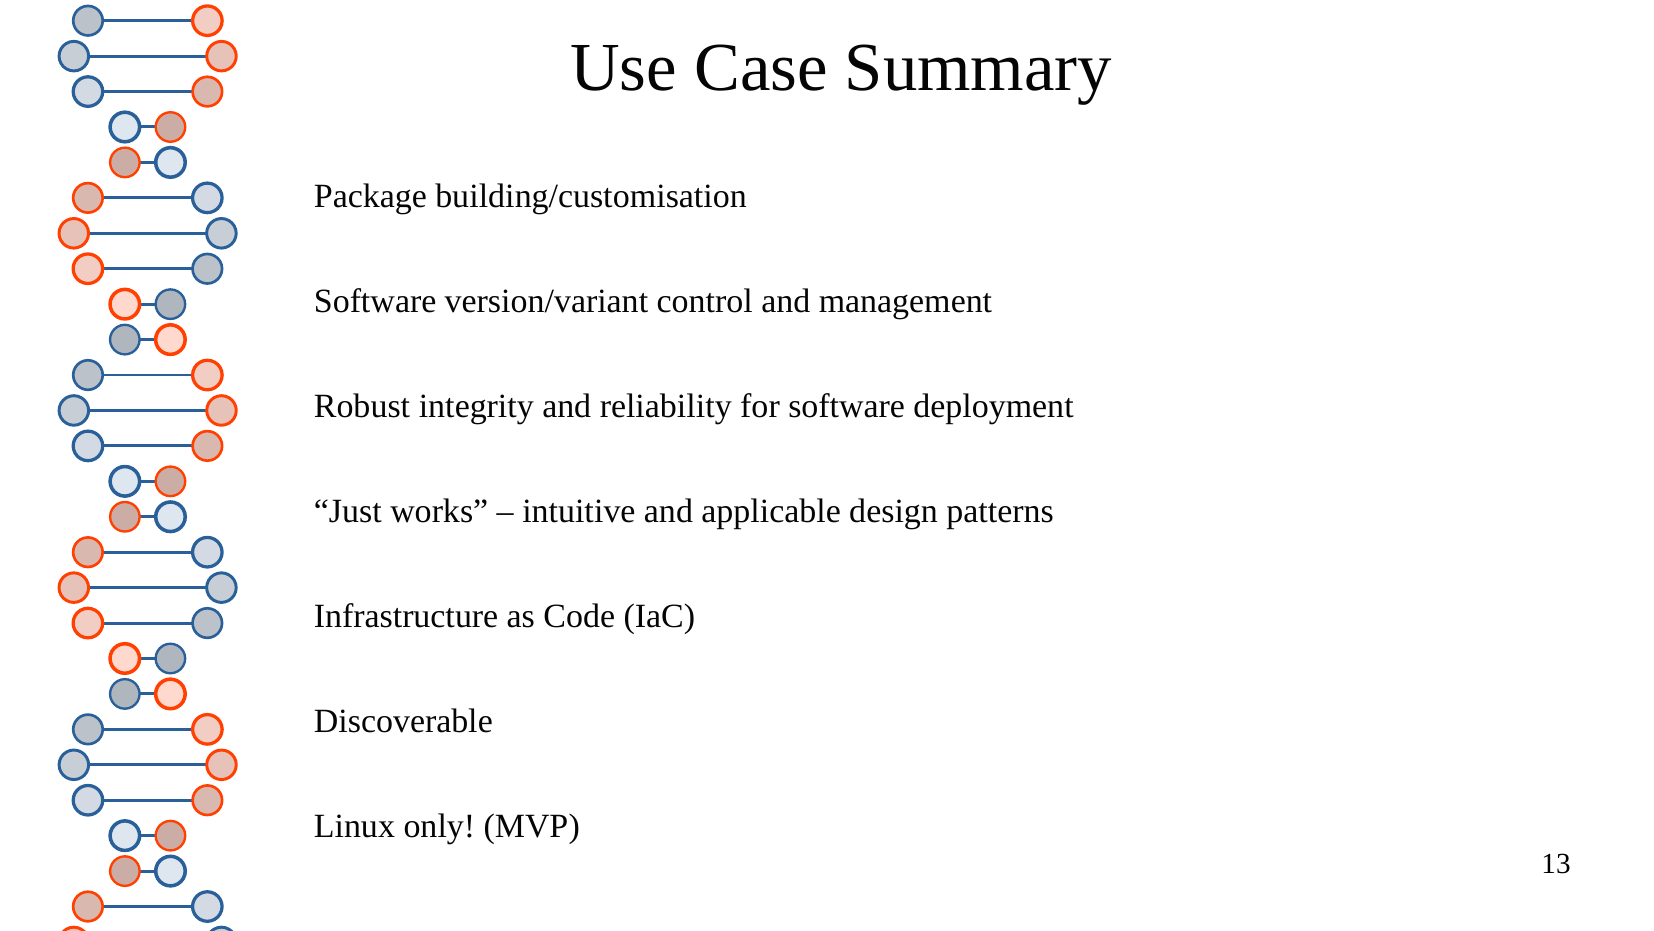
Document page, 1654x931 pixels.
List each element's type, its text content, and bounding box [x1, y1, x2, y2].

list Package building/customisation Software version/variant control and management Robust integrity and reliability for software deployment “Just works” – intuitive and applicable design patterns Infrastructure as Code (IaC) Discoverable Linux only! (MVP) [265, 177, 1211, 857]
title Use Case Summary [531, 29, 1152, 106]
